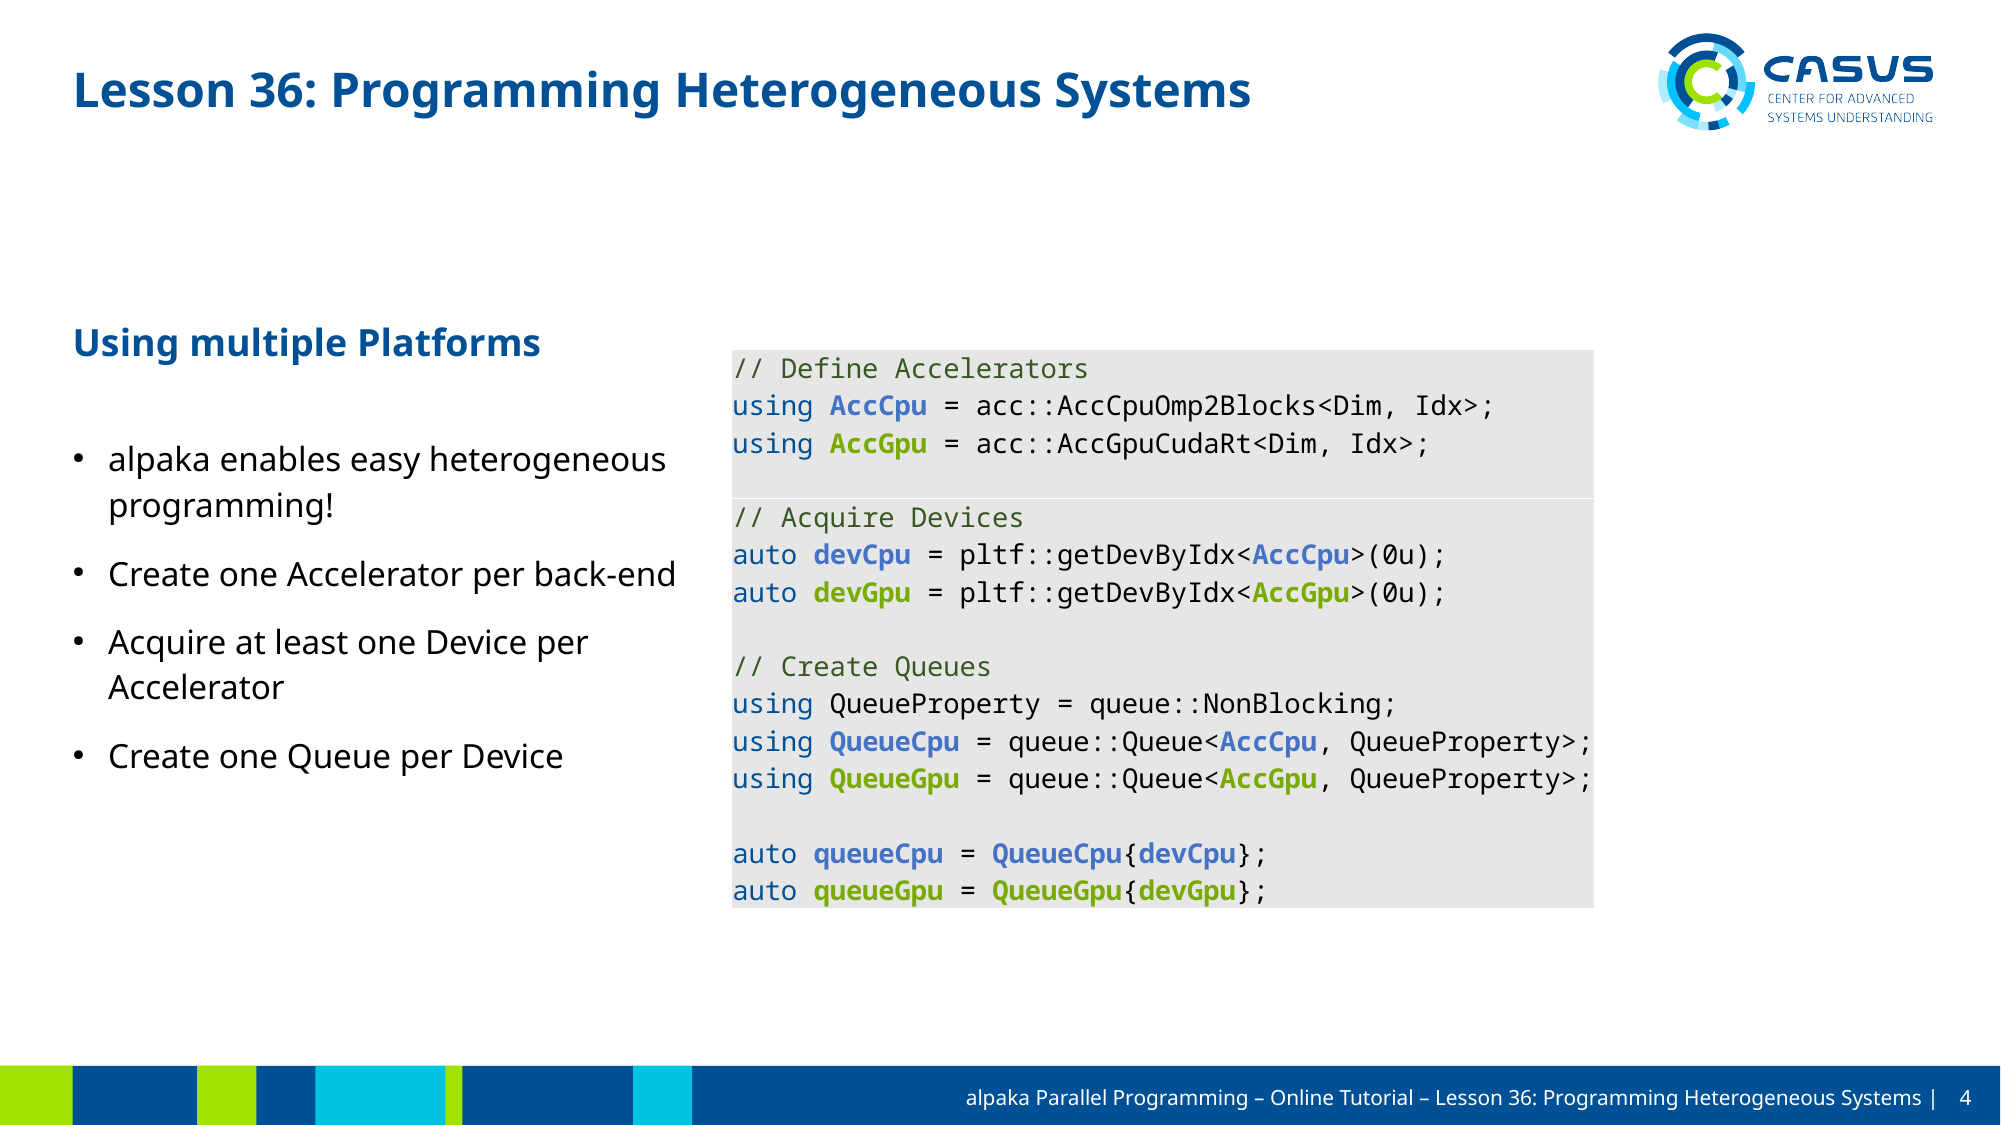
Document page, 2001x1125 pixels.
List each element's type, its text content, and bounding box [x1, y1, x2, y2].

title Lesson 36: Programming Heterogeneous Systems [72, 54, 1620, 123]
list // Define Accelerators using AccCpu = acc::AccCpuOmp2Blocks<Dim, Idx>; using AccGpu = acc::AccGpuCudaRt<Dim, Idx>; // Acquire Devices auto devCpu = pltf::getDevByIdx<AccCpu>(0u); auto devGpu = pltf::getDevByIdx<AccGpu>(0u); // Create Queues using QueueProperty = queue::NonBlocking; using QueueCpu = queue::Queue<AccCpu, QueueProperty>; using QueueGpu = queue::Queue<AccGpu, QueueProperty>; auto queueCpu = QueueCpu{devCpu}; auto queueGpu = QueueGpu{devGpu}; [732, 316, 1621, 979]
picture [1658, 33, 1933, 131]
list Using multiple Platforms alpaka enables easy heterogeneous programming! Create one Accelerator per back-end Acquire at least one Device per Accelerator Create one Queue per Device [72, 316, 709, 979]
